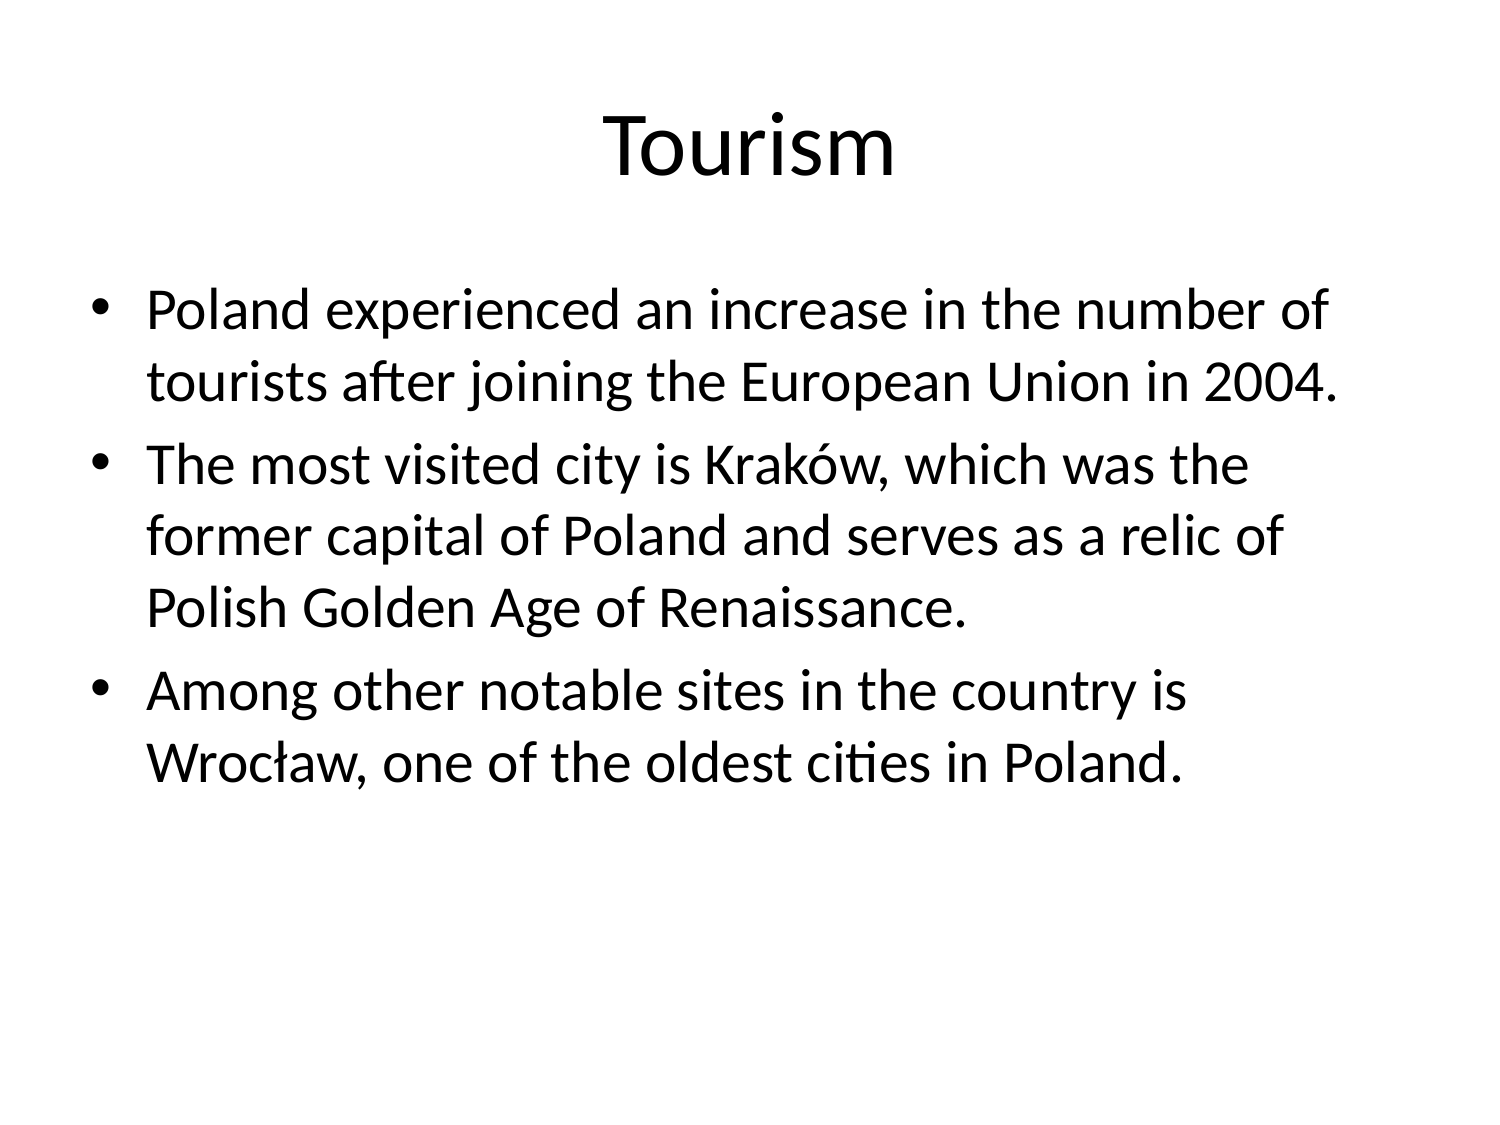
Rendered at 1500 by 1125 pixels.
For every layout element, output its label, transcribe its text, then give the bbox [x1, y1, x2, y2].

list Poland experienced an increase in the number of tourists after joining the European Union in 2004. The most visited city is Kraków, which was the former capital of Poland and serves as a relic of Polish Golden Age of Renaissance. Among other notable sites in the country is Wrocław, one of the oldest cities in Poland. [75, 262, 1425, 1005]
title Tourism [75, 45, 1425, 233]
